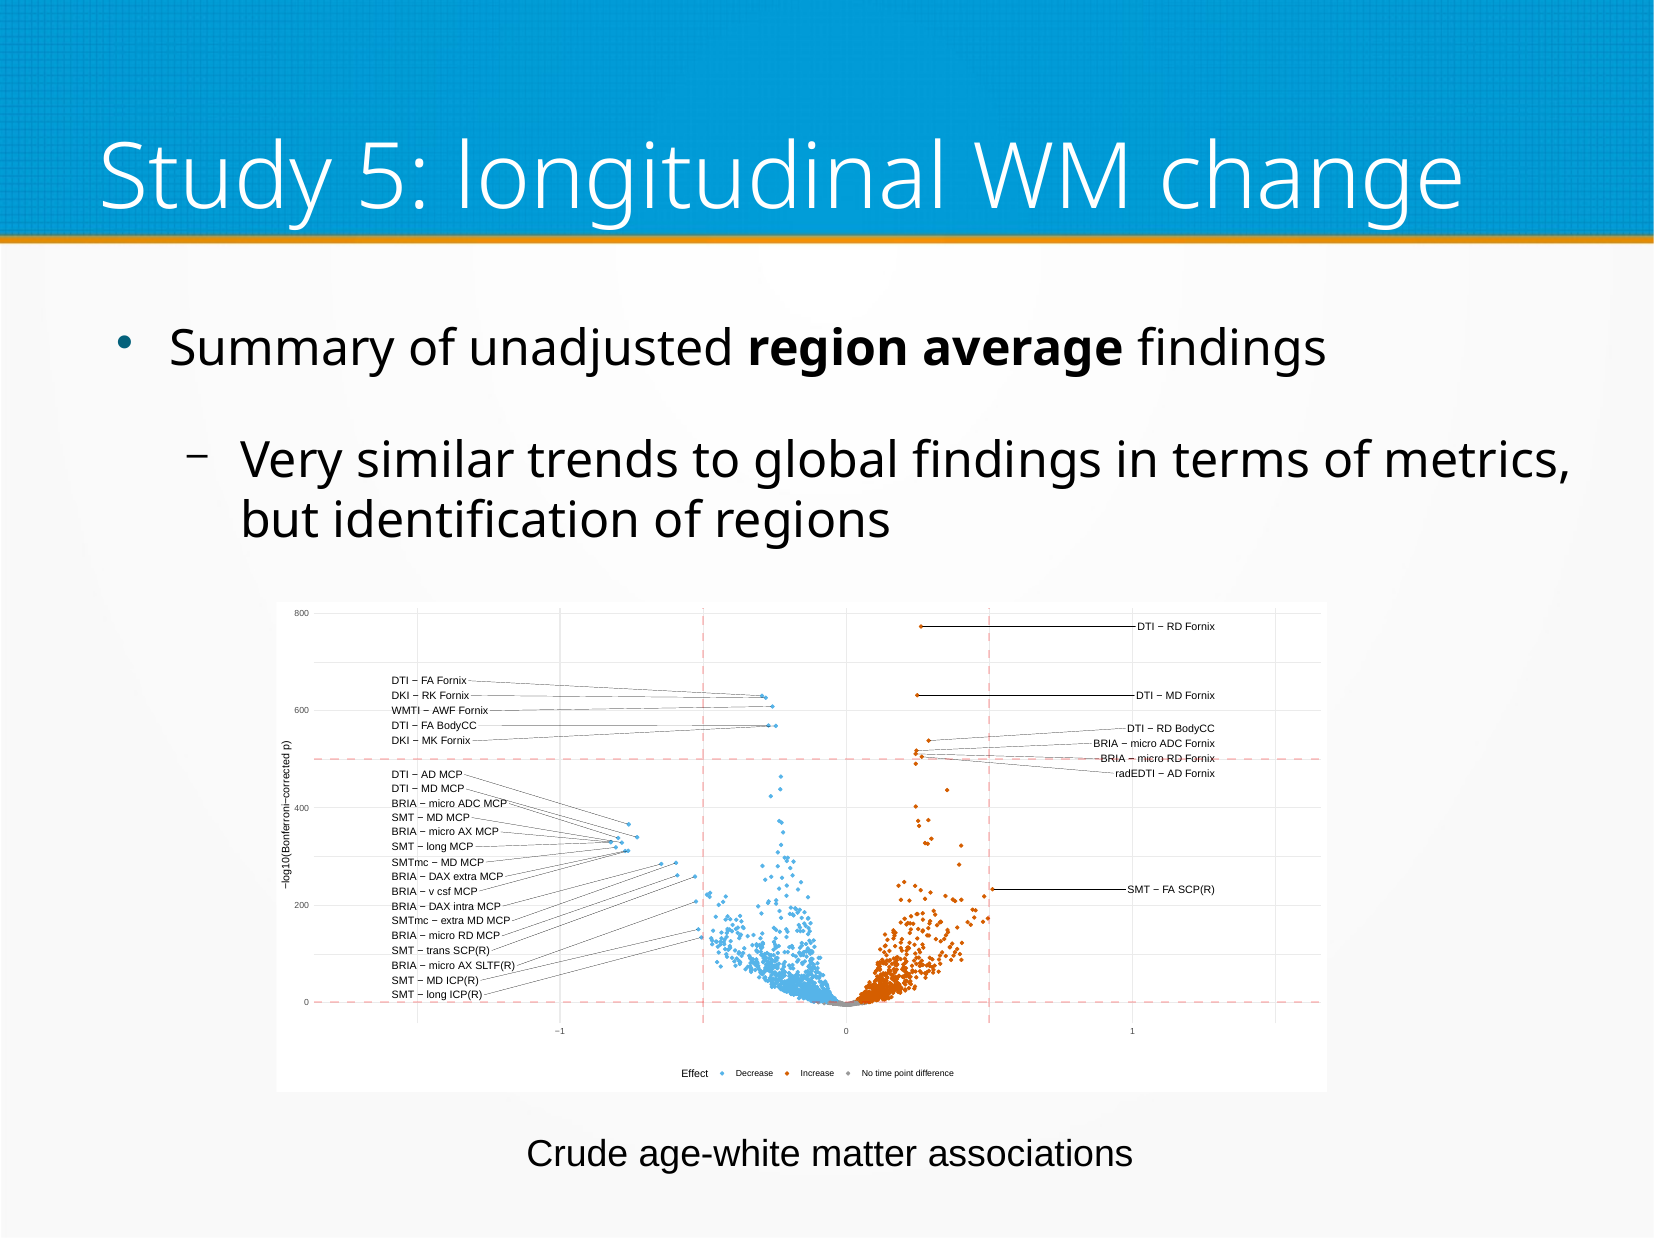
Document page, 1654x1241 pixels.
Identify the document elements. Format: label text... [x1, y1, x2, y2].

list Summary of unadjusted region average findings Very similar trends to global findings in terms of metrics, but identification of regions [98, 315, 1625, 621]
text_box Crude age-white matter associations [511, 1121, 1162, 1240]
title Study 5: longitudinal WM change [98, 19, 1654, 227]
picture [0, 233, 1654, 1241]
